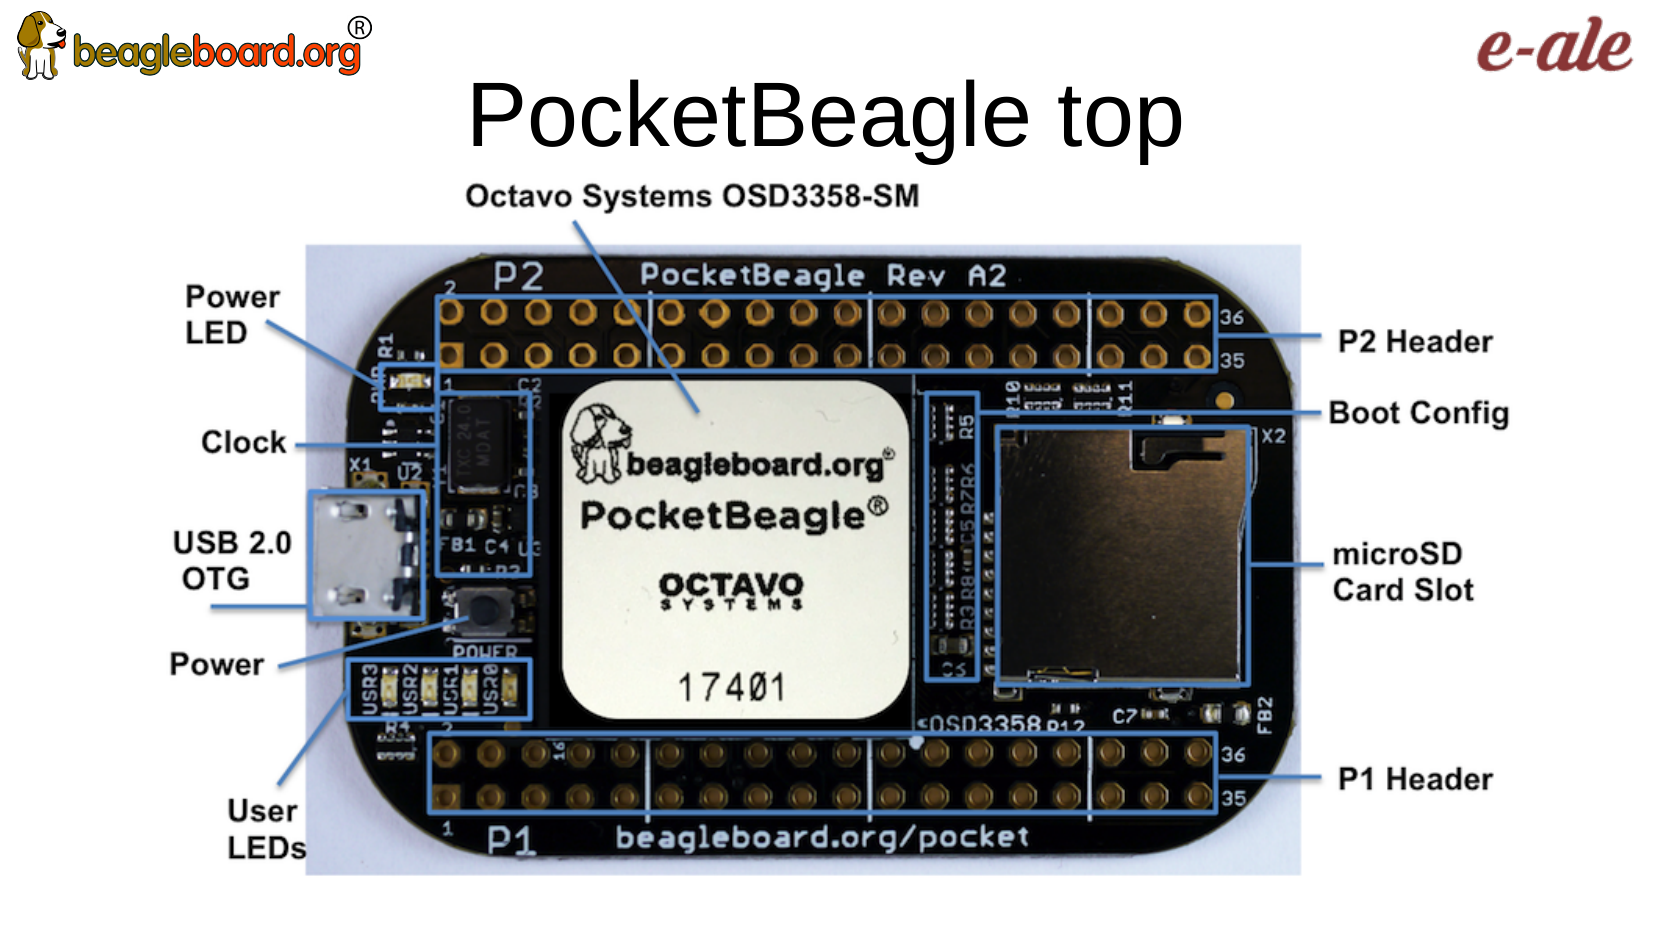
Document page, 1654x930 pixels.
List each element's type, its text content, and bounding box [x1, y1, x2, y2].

picture [1475, 14, 1636, 74]
picture [17, 11, 372, 80]
title PocketBeagle top [82, 37, 1571, 193]
picture [157, 172, 1515, 891]
